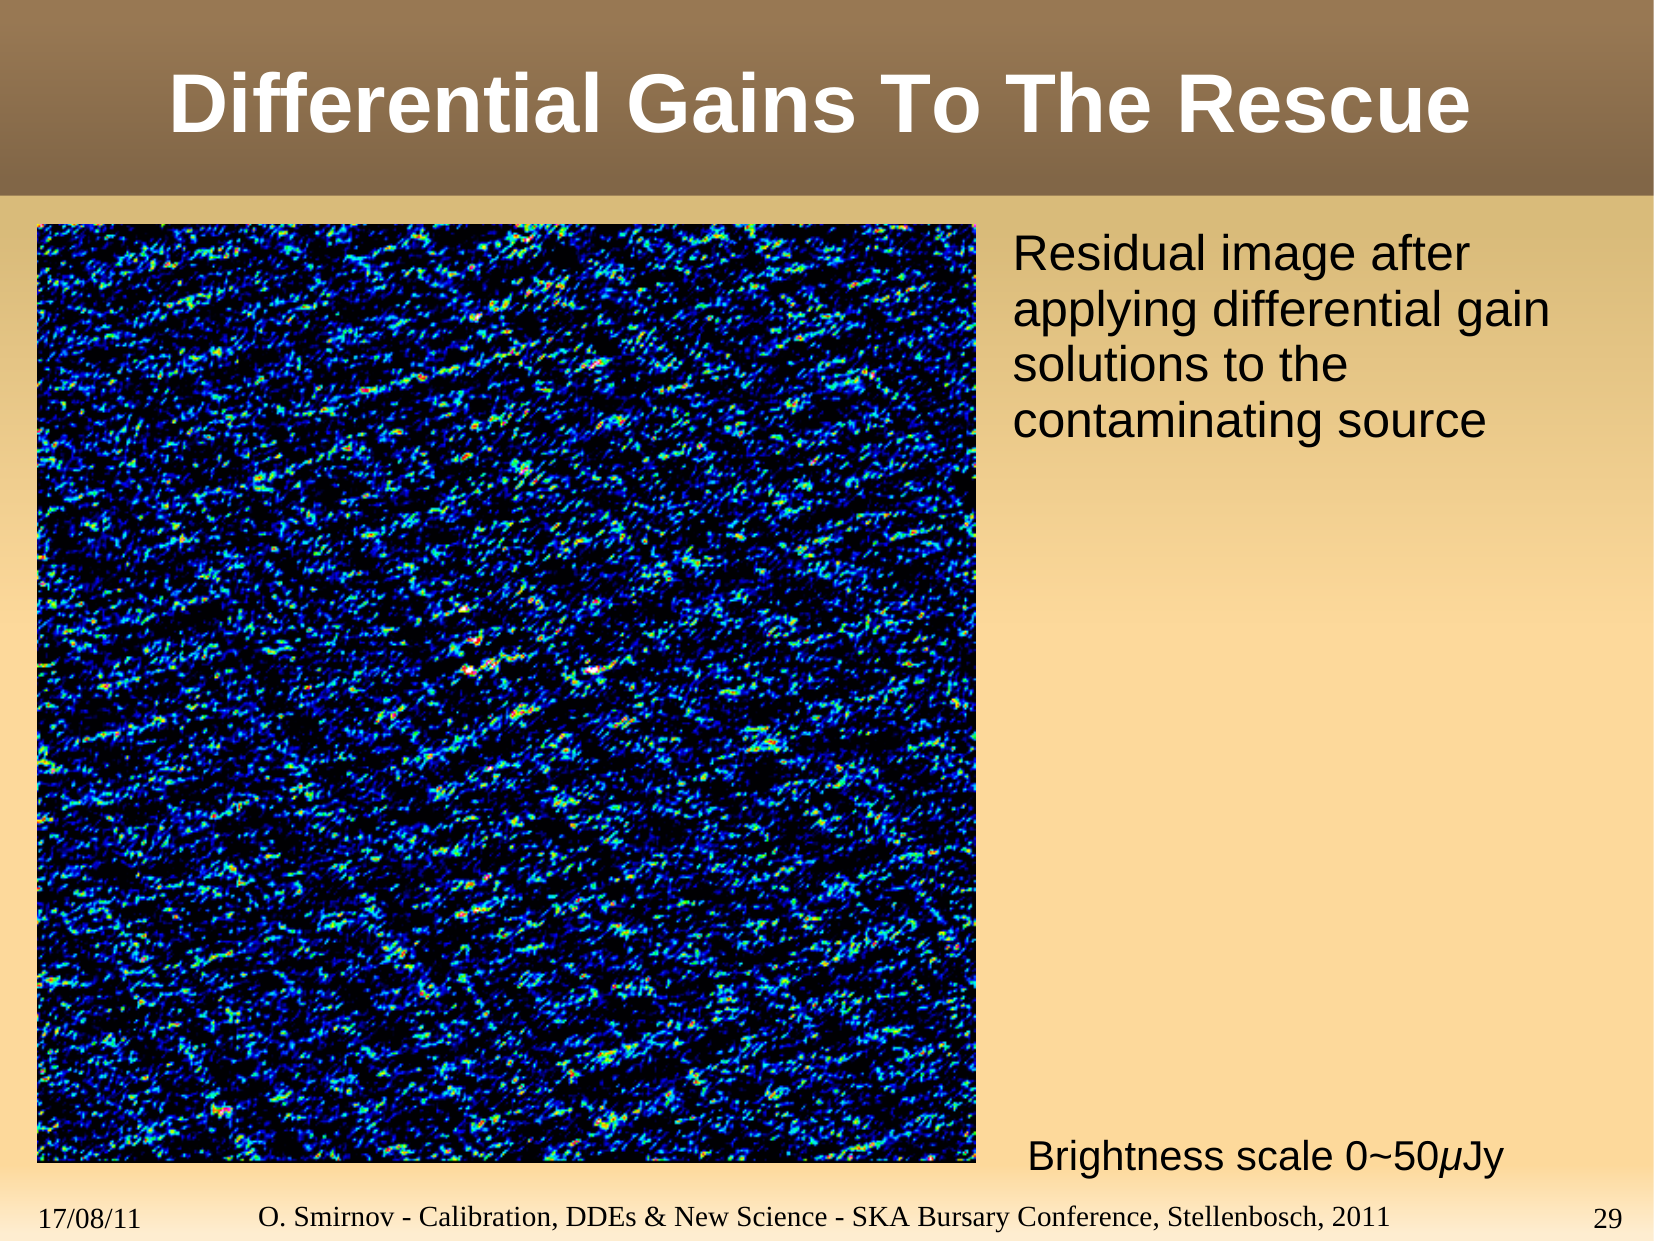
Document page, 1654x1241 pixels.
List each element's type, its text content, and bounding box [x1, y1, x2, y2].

list Residual image after applying differential gain solutions to the contaminating source [1012, 225, 1601, 1104]
picture [0, 0, 1654, 1241]
title Differential Gains To The Rescue [76, 7, 1565, 200]
text_box Brightness scale 0~50μJy [1012, 1125, 1654, 1187]
